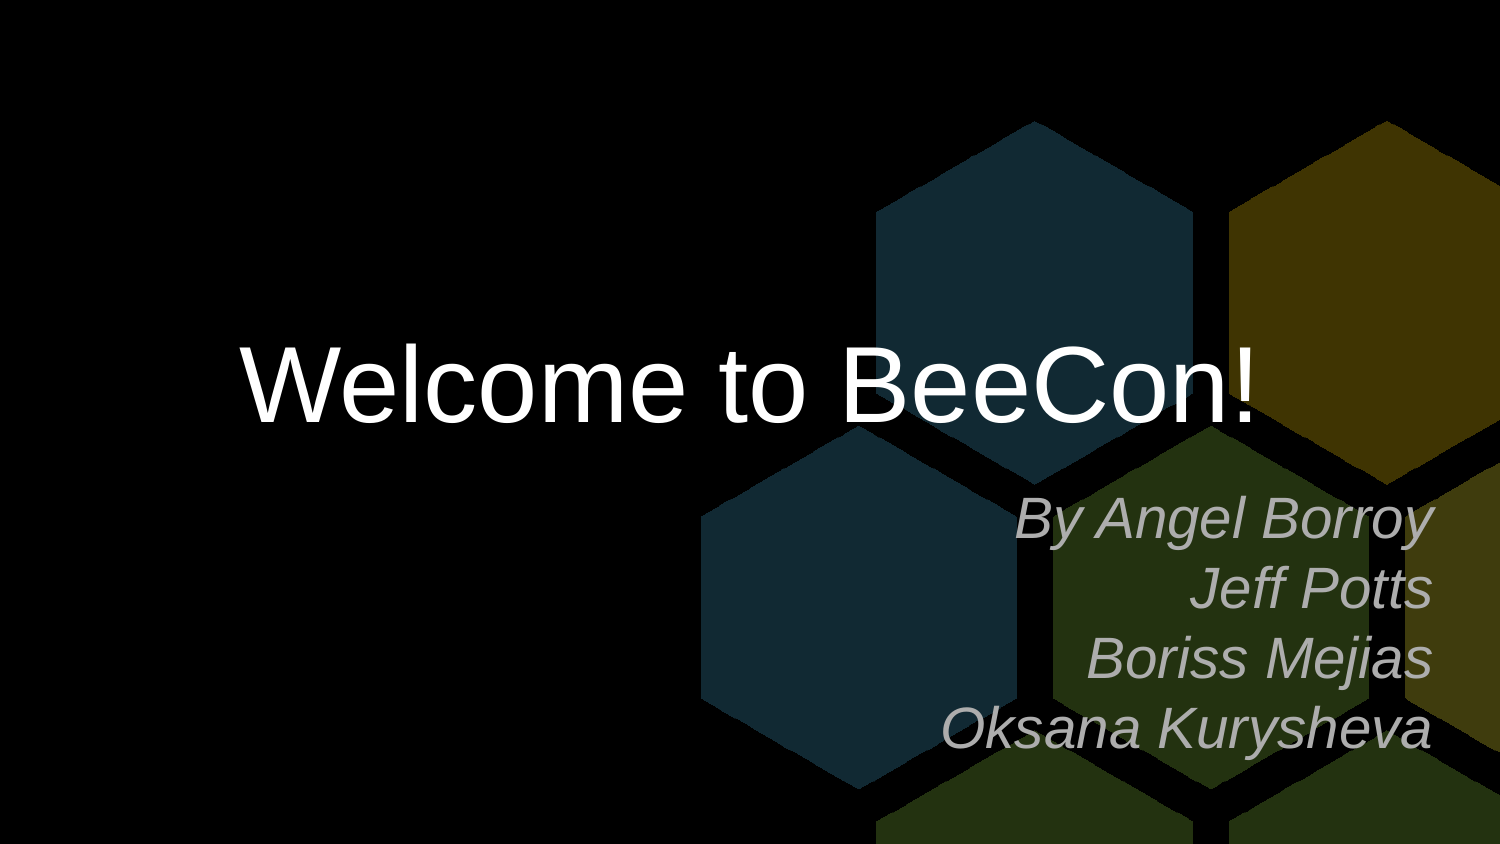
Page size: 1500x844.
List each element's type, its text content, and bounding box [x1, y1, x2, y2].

picture [0, 0, 1500, 844]
text_box By Angel Borroy Jeff Potts Boriss Mejias Oksana Kurysheva [51, 465, 1449, 682]
title Welcome to BeeCon! [51, 122, 1449, 459]
